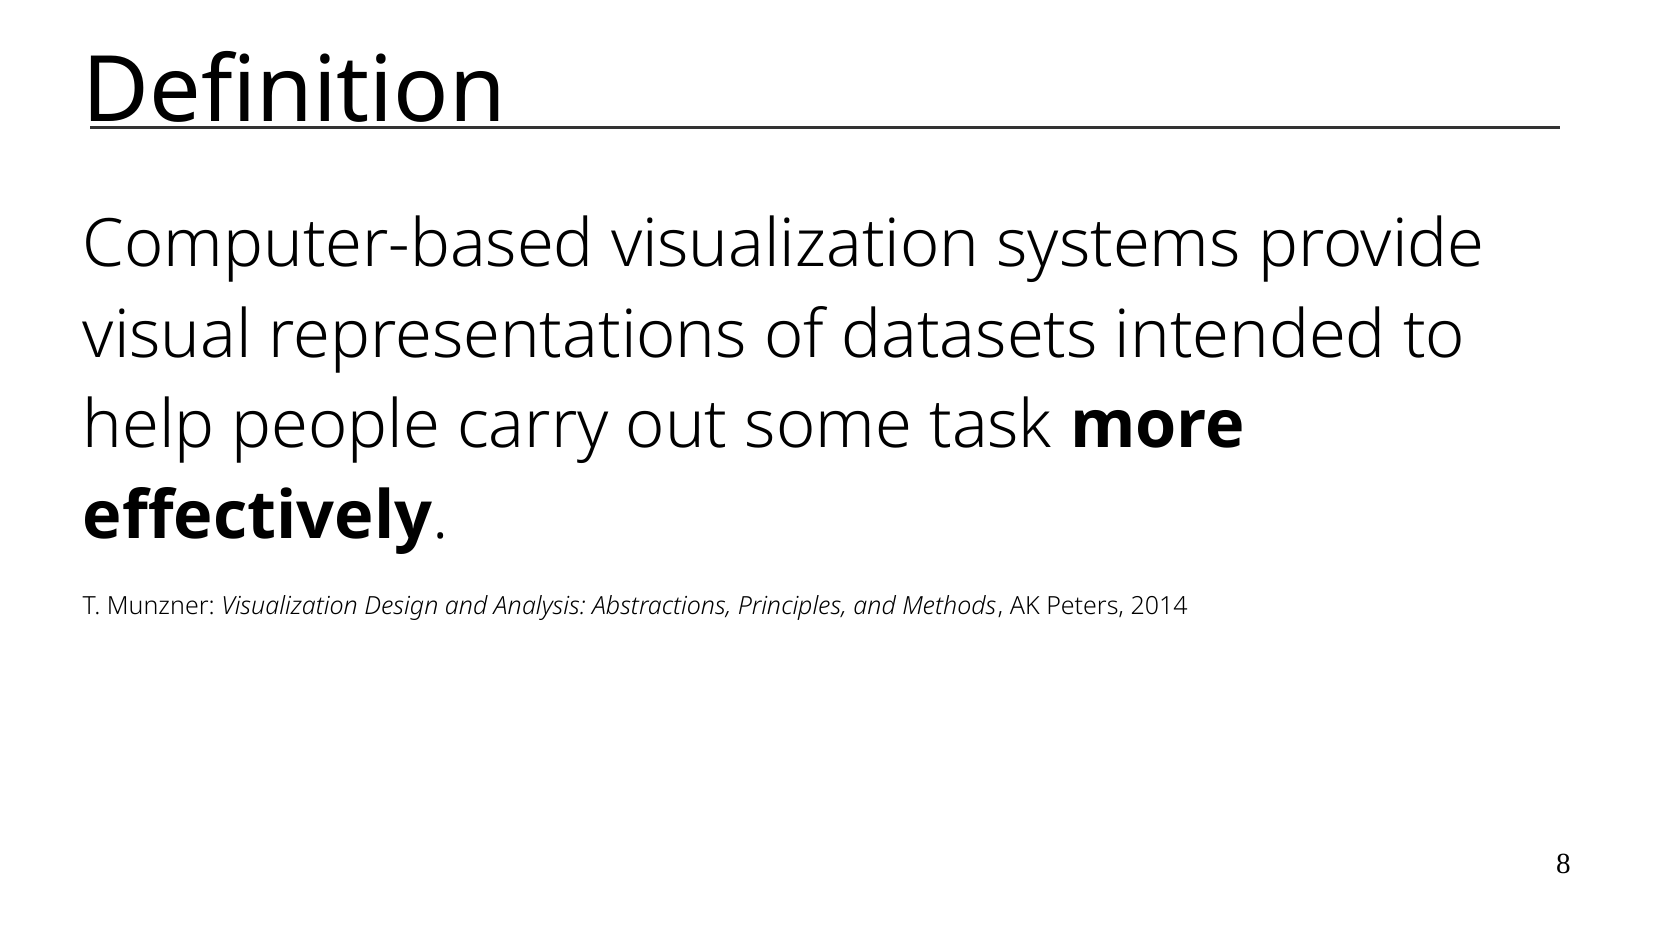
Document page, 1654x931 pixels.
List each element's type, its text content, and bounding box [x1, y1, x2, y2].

list Computer-based visualization systems provide visual representations of datasets intended to help people carry out some task more effectively. T. Munzner: Visualization Design and Analysis: Abstractions, Principles, and Methods, AK Peters, 2014 [82, 195, 1571, 811]
title Definition [82, 32, 1571, 140]
